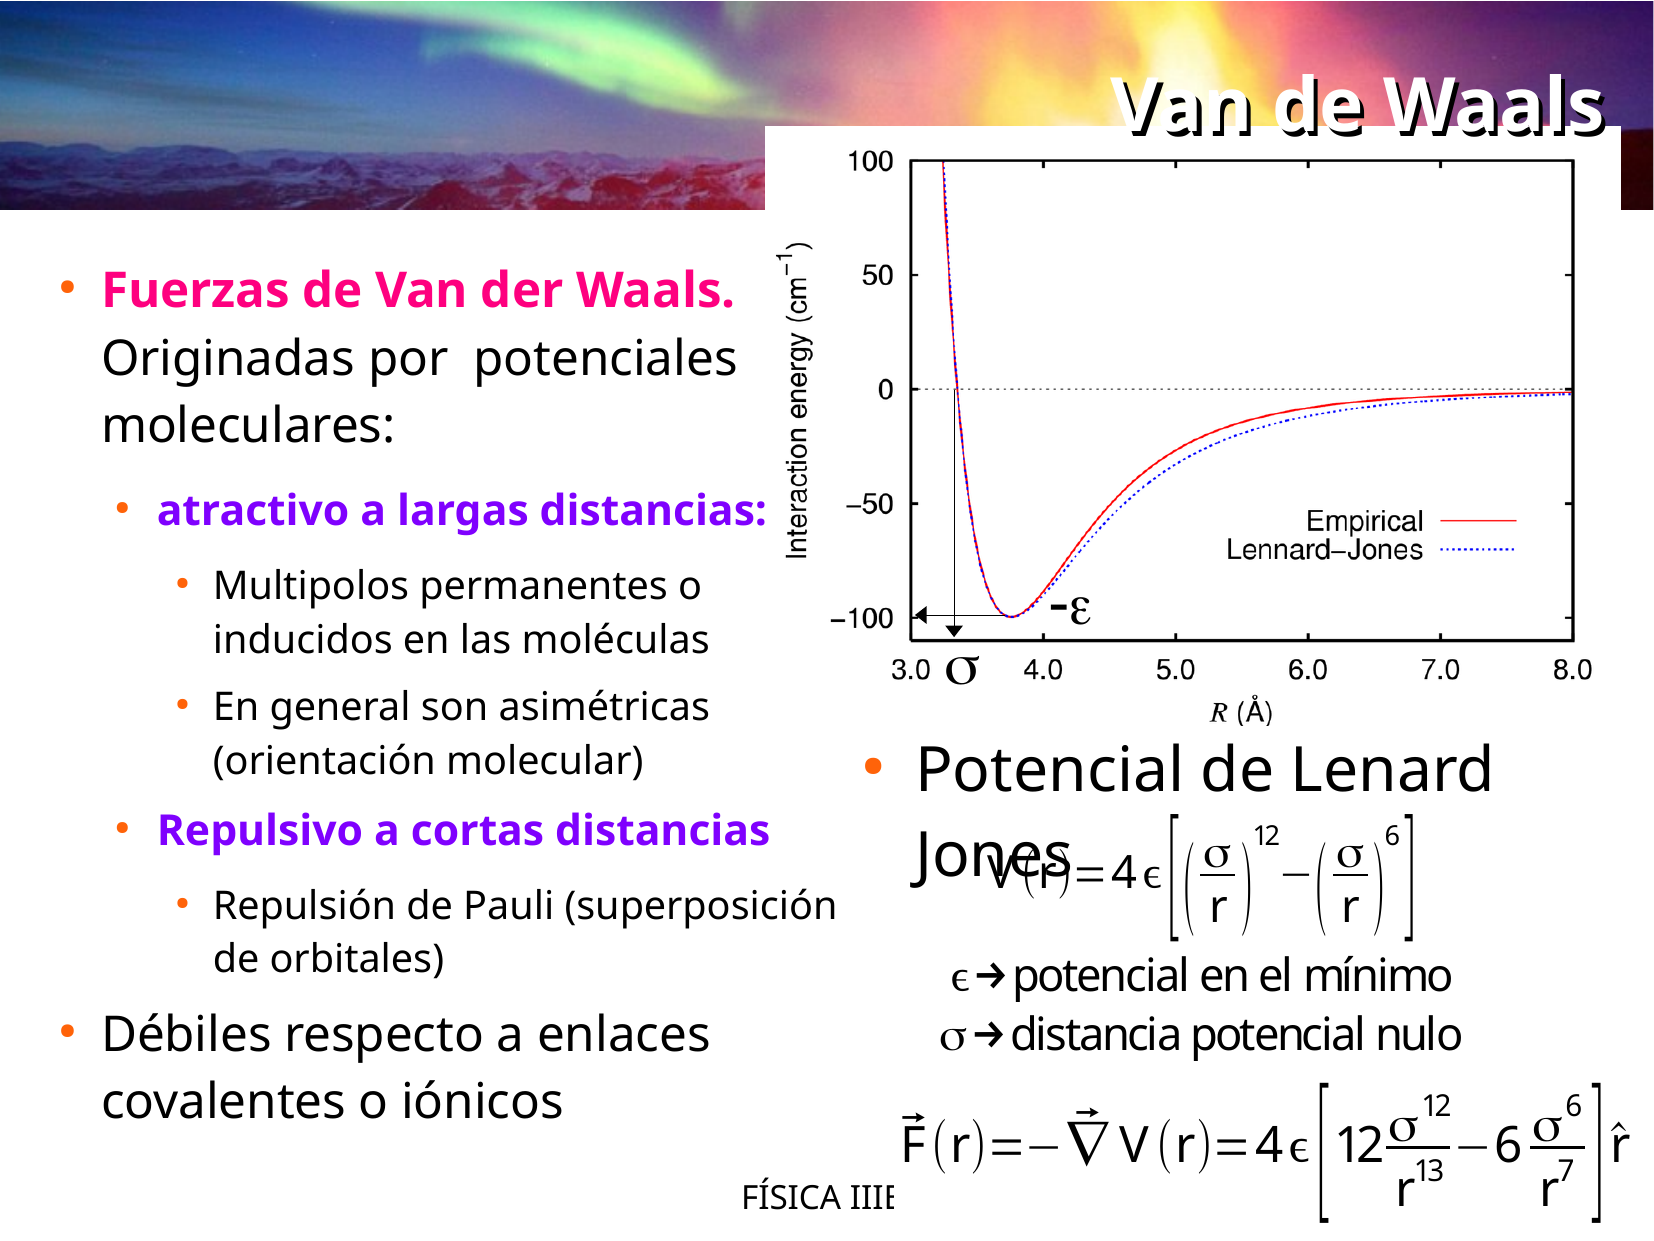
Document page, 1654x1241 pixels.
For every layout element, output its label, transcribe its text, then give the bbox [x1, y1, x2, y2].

list Potencial de Lenard Jones [844, 725, 1606, 1155]
text_box -e [1034, 576, 1109, 645]
title Van de Waals [45, 15, 1606, 191]
list Fuerzas de Van der Waals. Originadas por potenciales moleculares: atractivo a largas distancias: Multipolos permanentes o inducidos en las moléculas En general son asimétricas (orientación molecular) Repulsivo a cortas distancias Repulsión de Pauli (superposición de orbitales) Débiles respecto a enlaces covalentes o iónicos [45, 255, 841, 1156]
picture [0, 1, 1654, 726]
chart [894, 1080, 1636, 1226]
chart [933, 812, 1468, 1062]
text_box s [930, 637, 995, 706]
